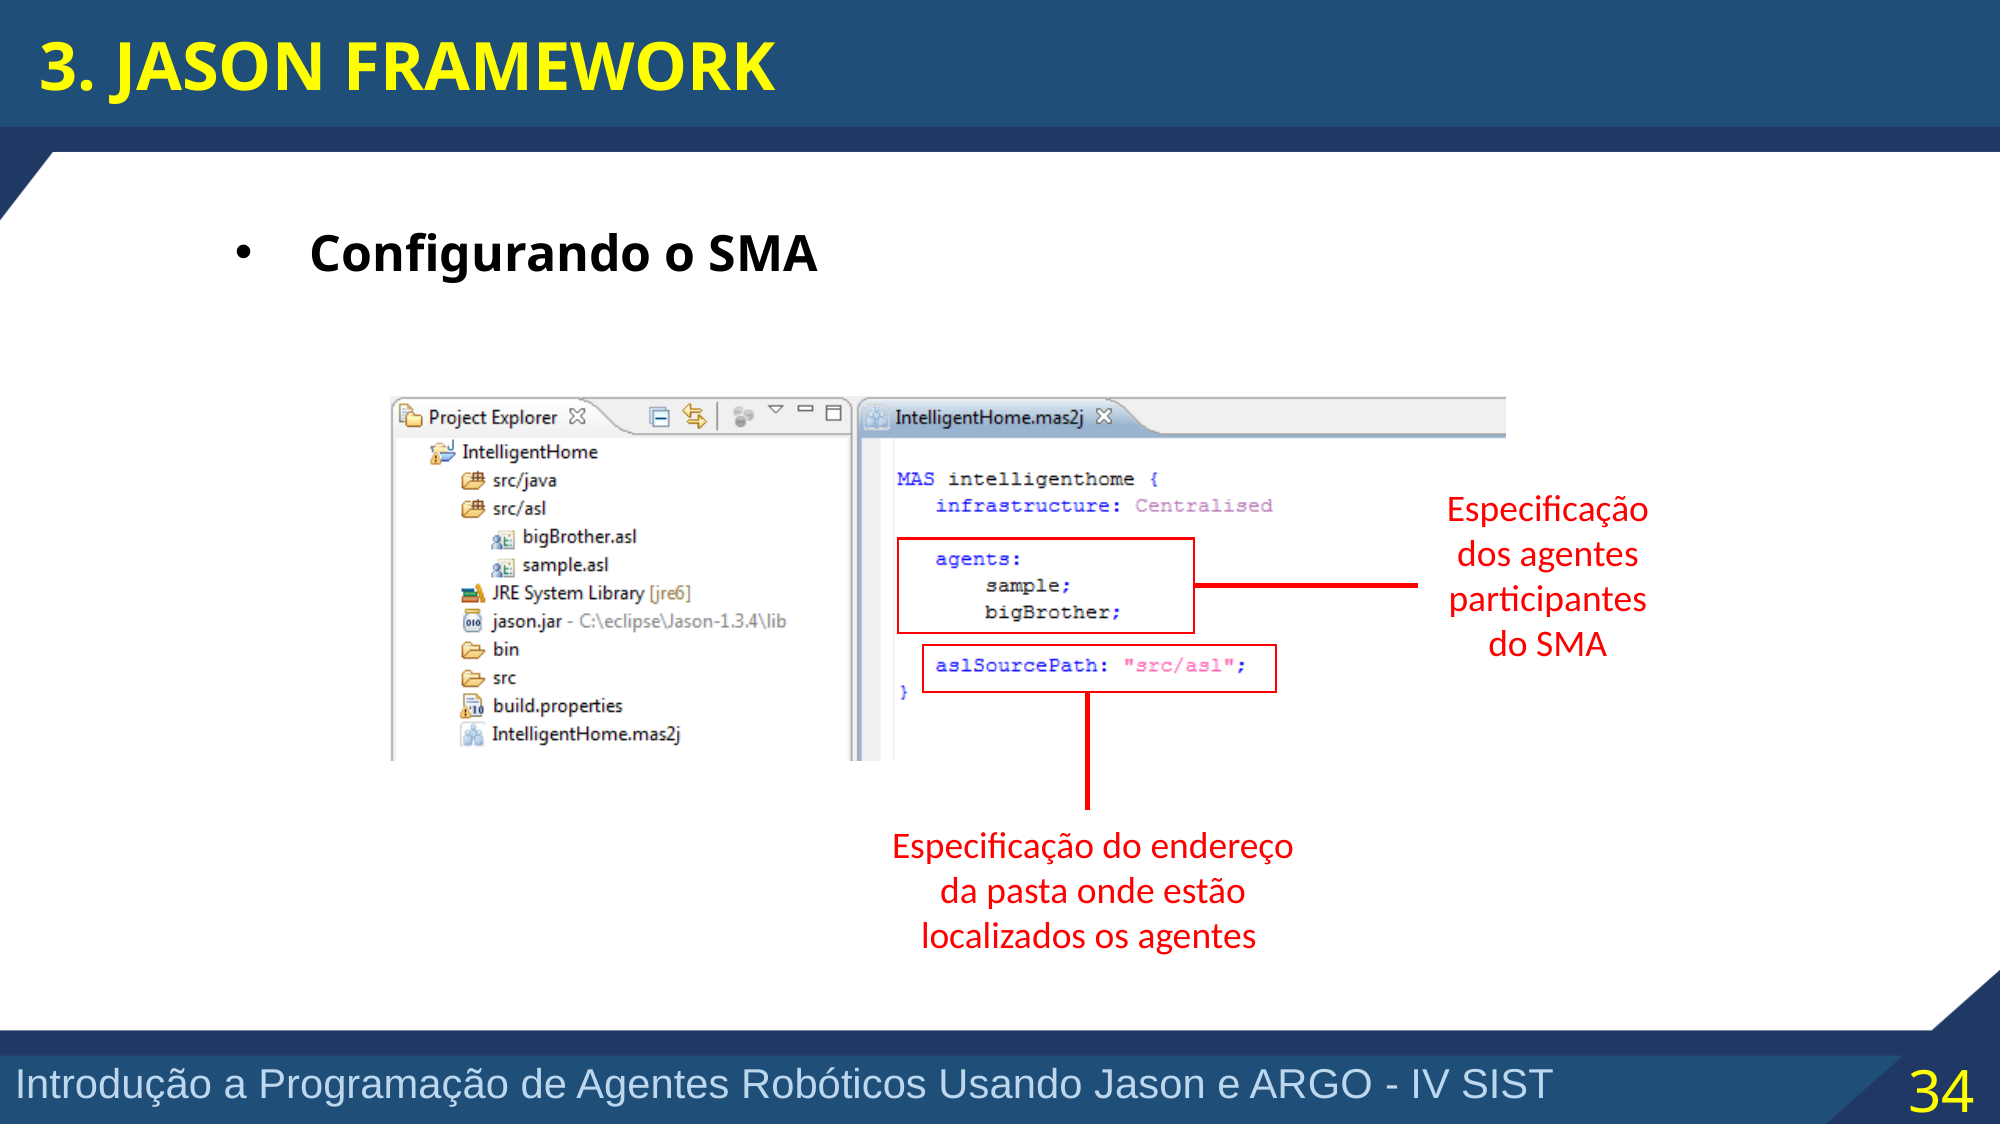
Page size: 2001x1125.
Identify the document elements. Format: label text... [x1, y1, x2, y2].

picture [0, 0, 2000, 1124]
text_box Especificação do endereço da pasta onde estão localizados os agentes [874, 814, 1312, 964]
text_box Configurando o SMA [220, 214, 1496, 290]
text_box Especificação dos agentes participantes do SMA [1429, 476, 1666, 672]
text_box 3. JASON FRAMEWORK [24, 16, 2000, 112]
